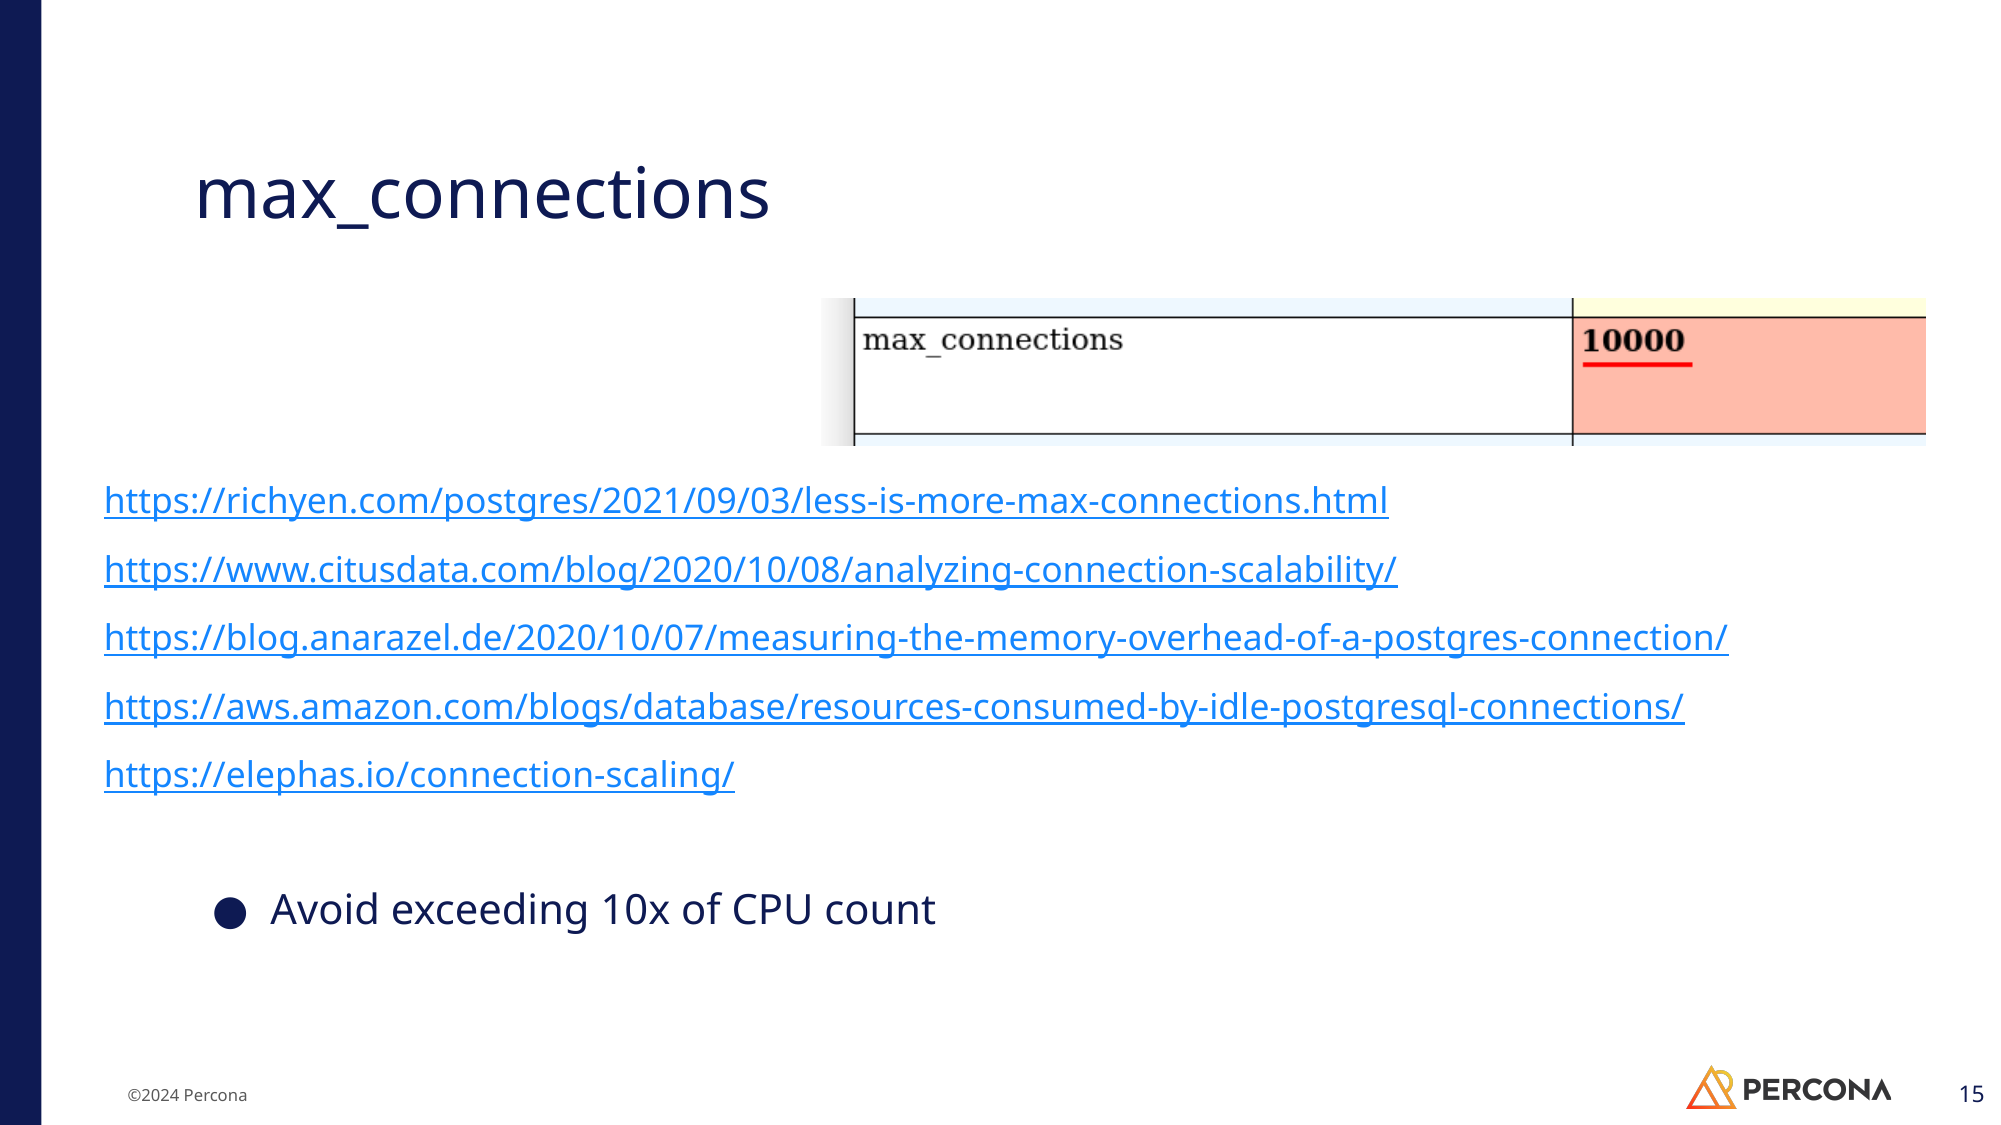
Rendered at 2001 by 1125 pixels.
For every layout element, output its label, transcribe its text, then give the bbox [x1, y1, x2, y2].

list https://richyen.com/postgres/2021/09/03/less-is-more-max-connections.html https://www.citusdata.com/blog/2020/10/08/analyzing-connection-scalability/ https://blog.anarazel.de/2020/10/07/measuring-the-memory-overhead-of-a-postgres-connection/ https://aws.amazon.com/blogs/database/resources-consumed-by-idle-postgresql-connections/ https://elephas.io/connection-scaling/ [88, 503, 2000, 913]
title max_connections [179, 124, 1835, 266]
list Avoid exceeding 10x of CPU count [180, 840, 1835, 982]
slide_number <number> [1748, 1065, 2000, 1125]
picture [821, 298, 1926, 446]
picture [1686, 1065, 1748, 1109]
